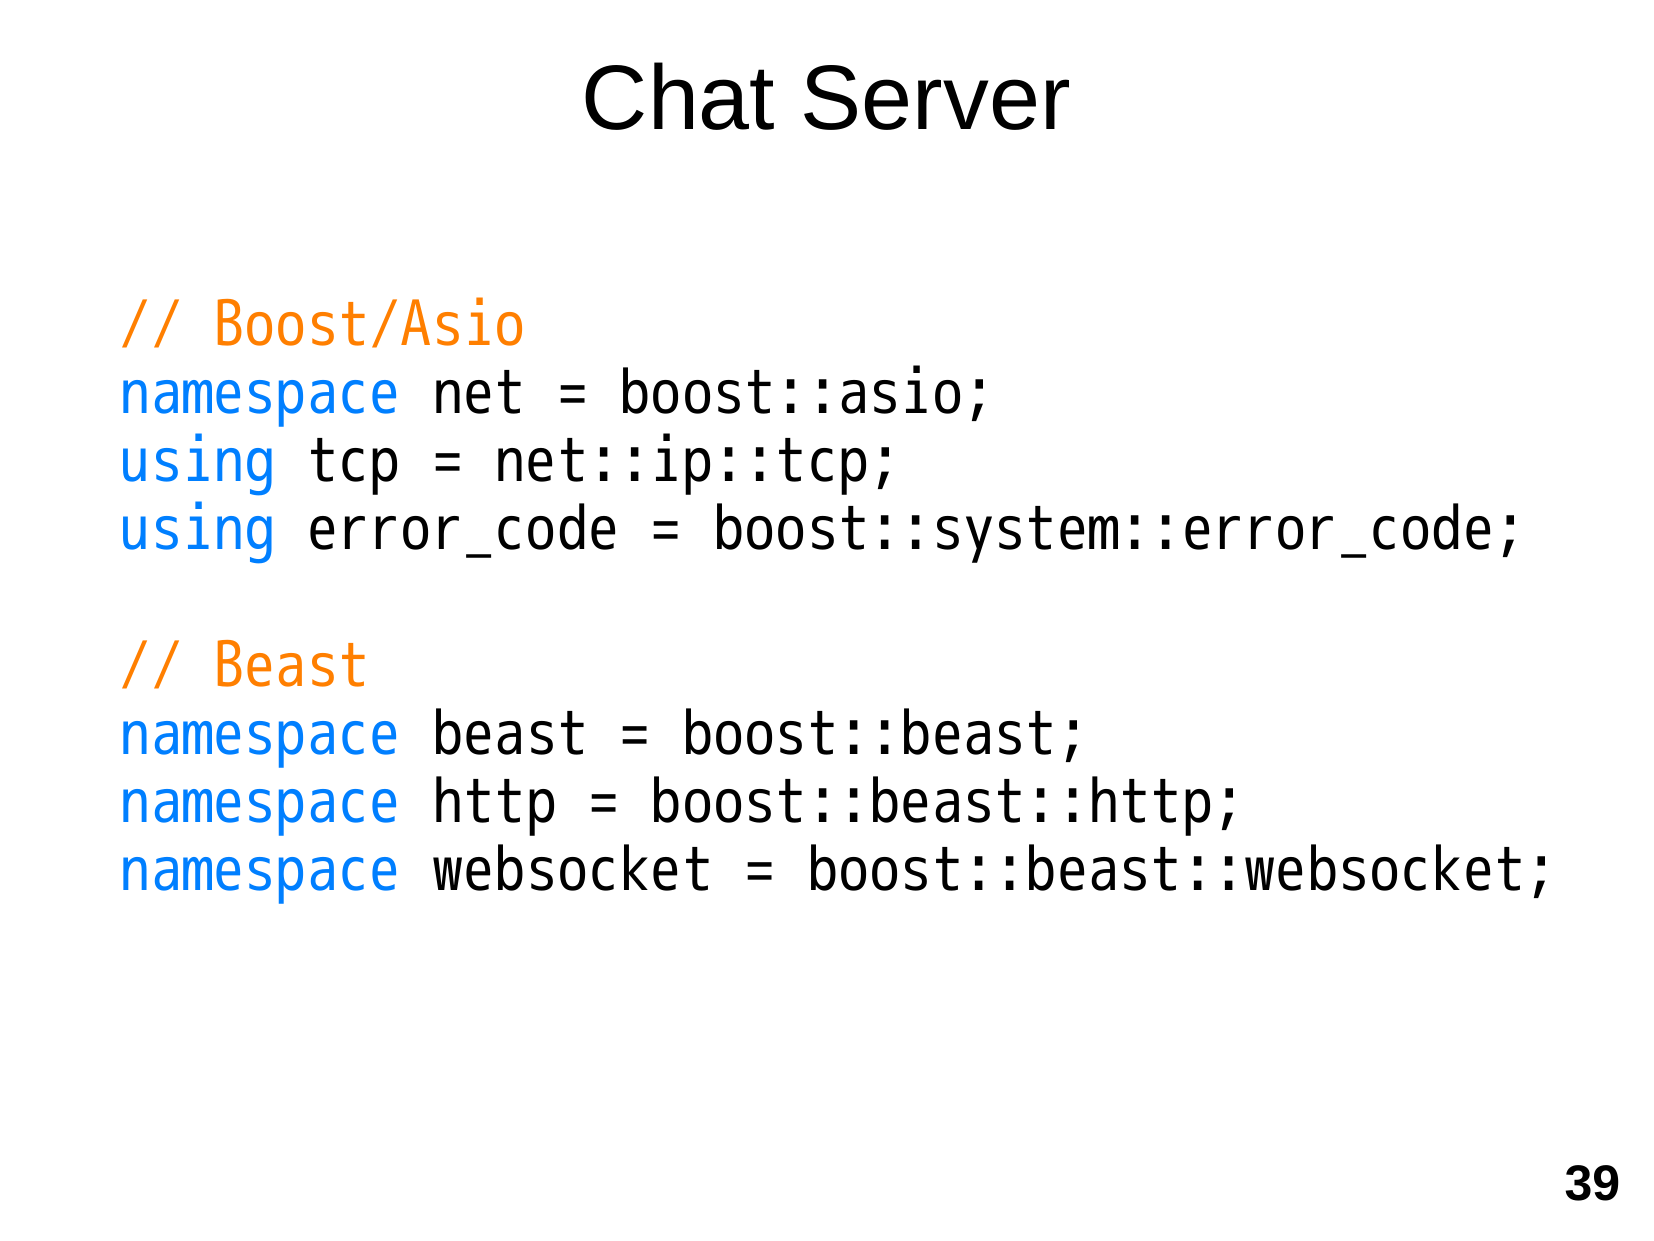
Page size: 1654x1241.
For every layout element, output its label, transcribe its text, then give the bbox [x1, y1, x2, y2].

title Chat Server [82, 15, 1571, 181]
text_box // Boost/Asio namespace net = boost::asio; using tcp = net::ip::tcp; using error_code = boost::system::error_code; // Beast namespace beast = boost::beast; namespace http = boost::beast::http; namespace websocket = boost::beast::websocket; [104, 285, 1575, 908]
